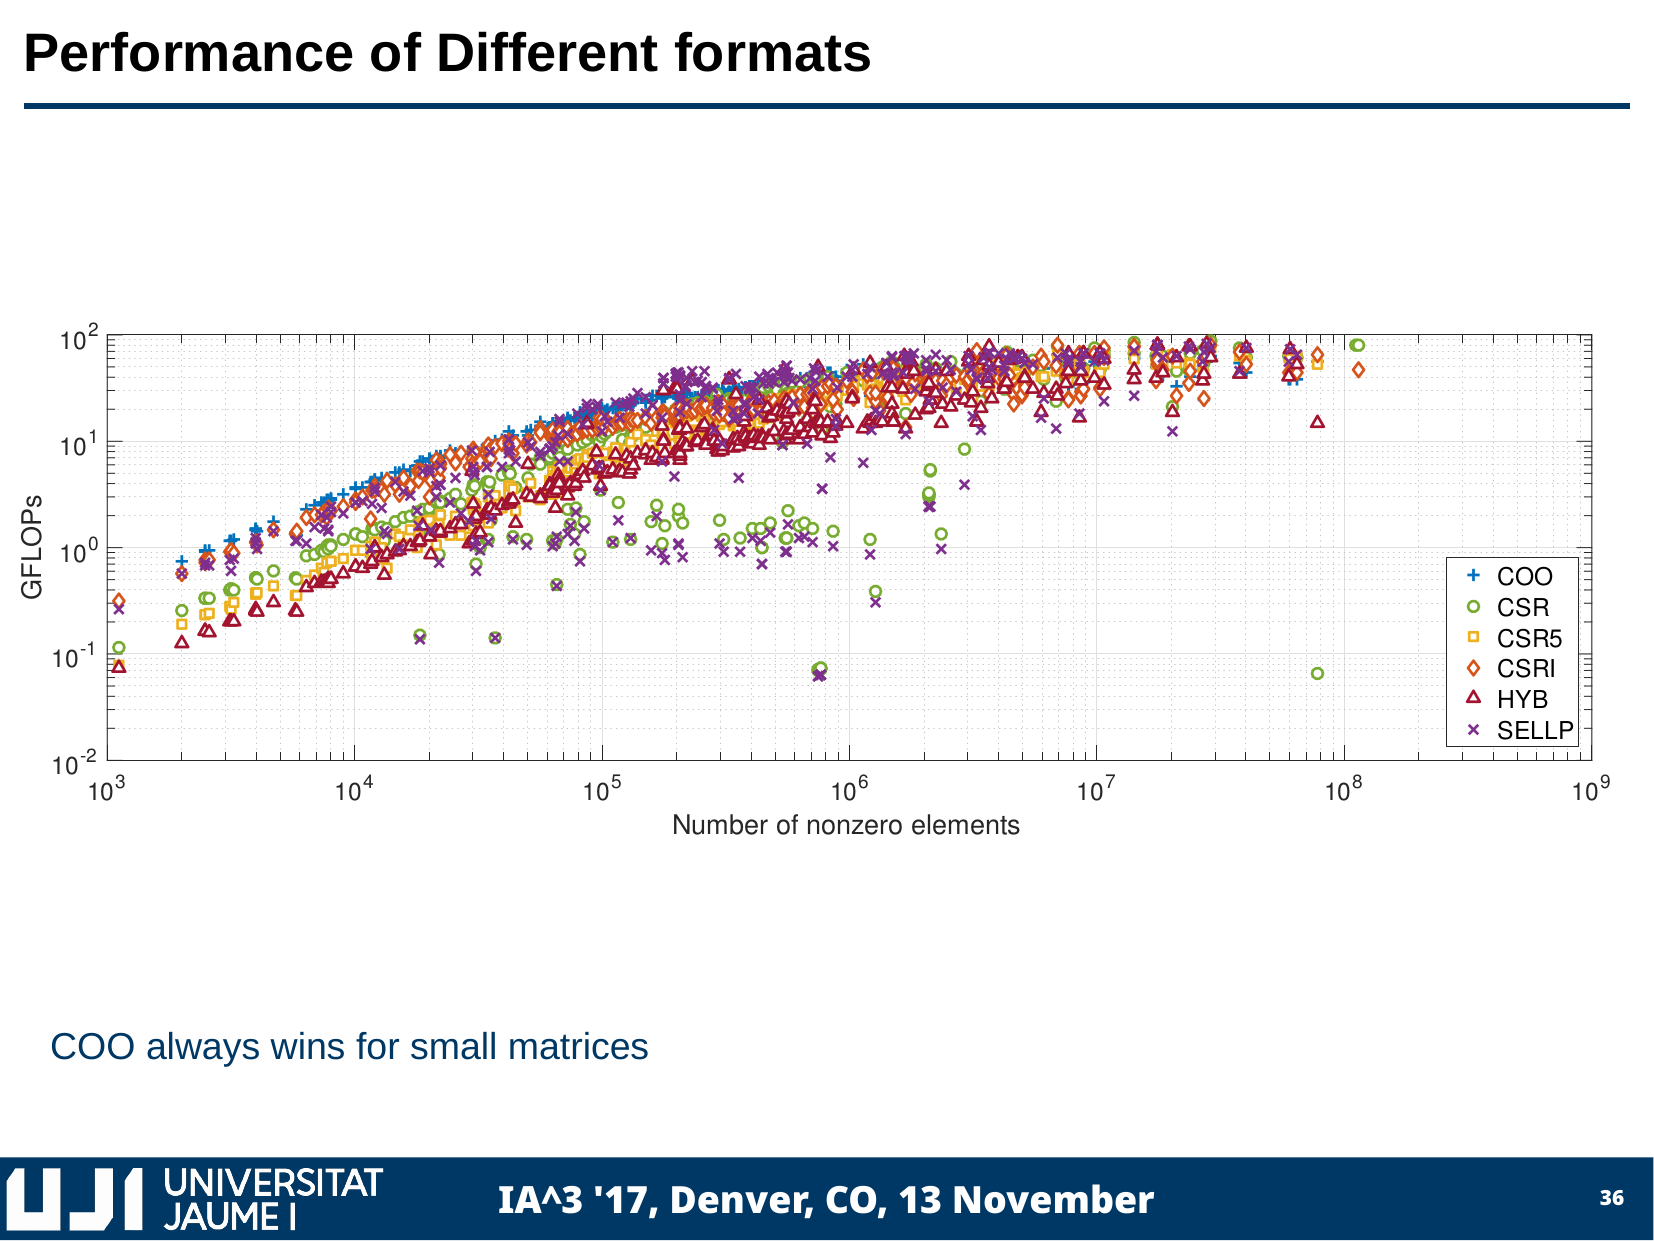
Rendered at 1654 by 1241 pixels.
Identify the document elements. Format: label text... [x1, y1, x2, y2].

title Performance of Different formats [23, 0, 1630, 107]
picture [0, 1158, 390, 1241]
picture [17, 313, 1613, 839]
text_box COO always wins for small matrices [35, 1018, 665, 1076]
